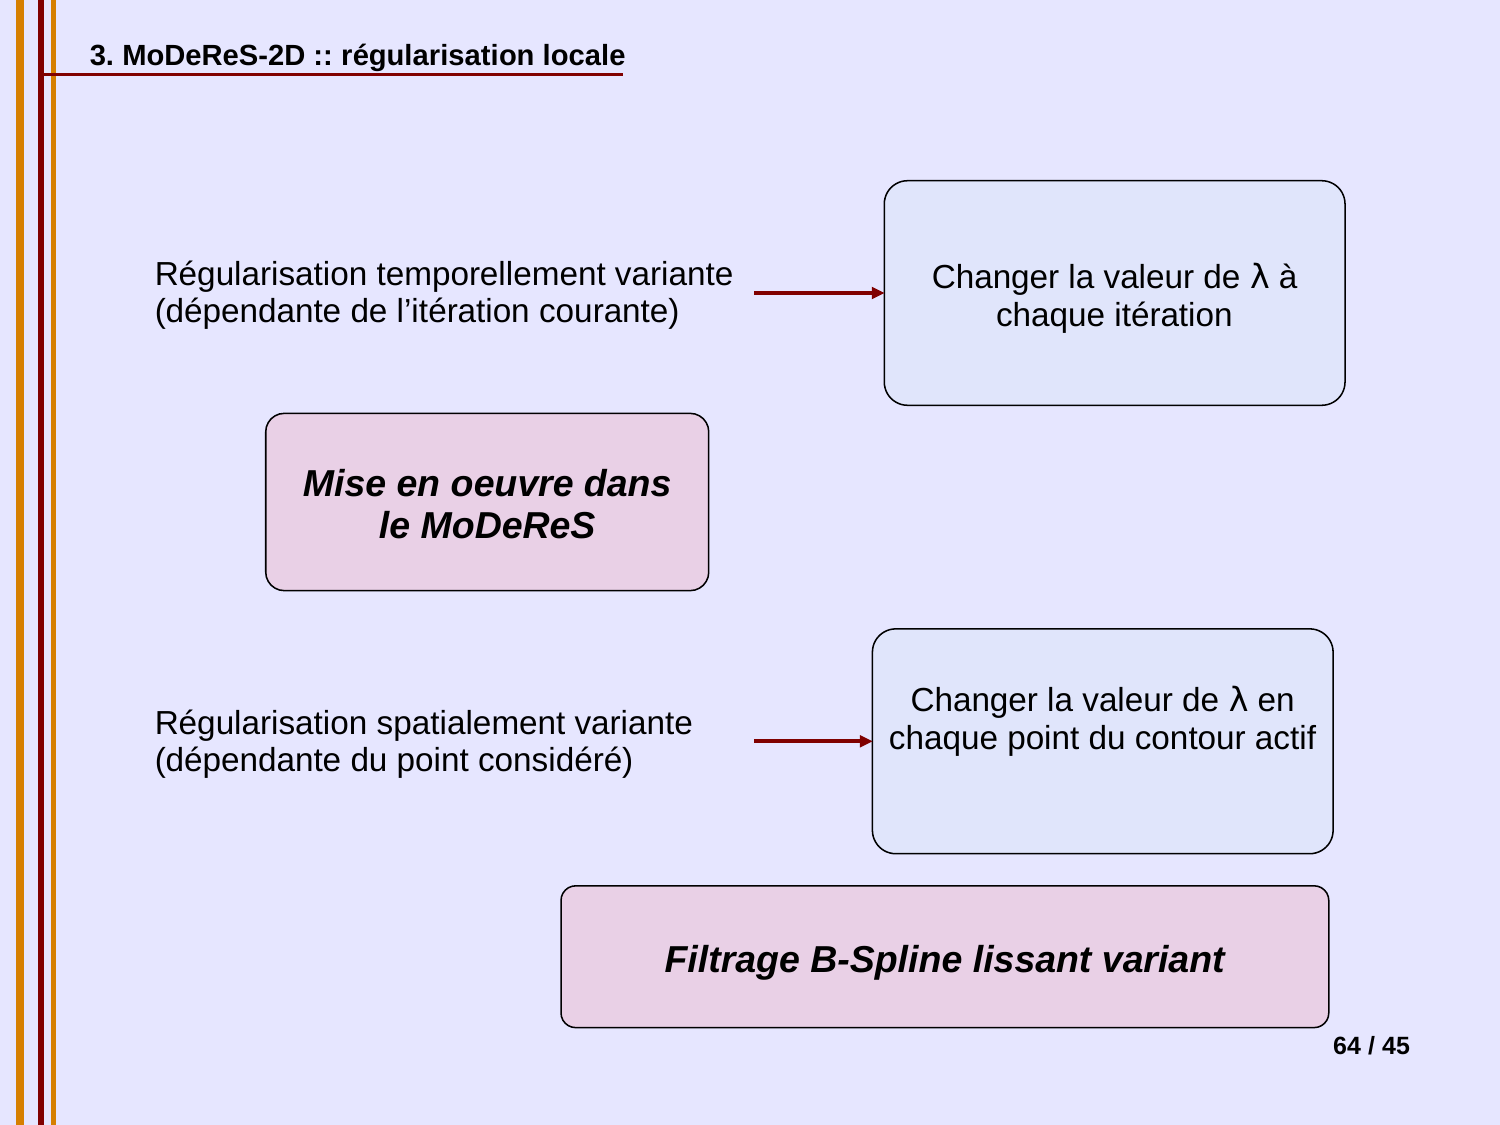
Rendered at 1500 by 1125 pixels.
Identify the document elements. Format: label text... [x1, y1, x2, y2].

text_box Mise en oeuvre dans le MoDeReS [265, 413, 709, 591]
text_box Régularisation spatialement variante (dépendante du point considéré) [140, 696, 755, 787]
text_box [872, 765, 1334, 854]
text_box Changer la valeur de λ à chaque itération [884, 180, 1346, 406]
text_box [872, 628, 1334, 673]
text_box Régularisation temporellement variante (dépendante de l’itération courante) [140, 248, 755, 338]
text_box Changer la valeur de λ en chaque point du contour actif [872, 673, 1334, 765]
title 3. MoDeReS-2D :: régularisation locale [75, 31, 768, 80]
text_box Filtrage B-Spline lissant variant [561, 885, 1329, 1028]
